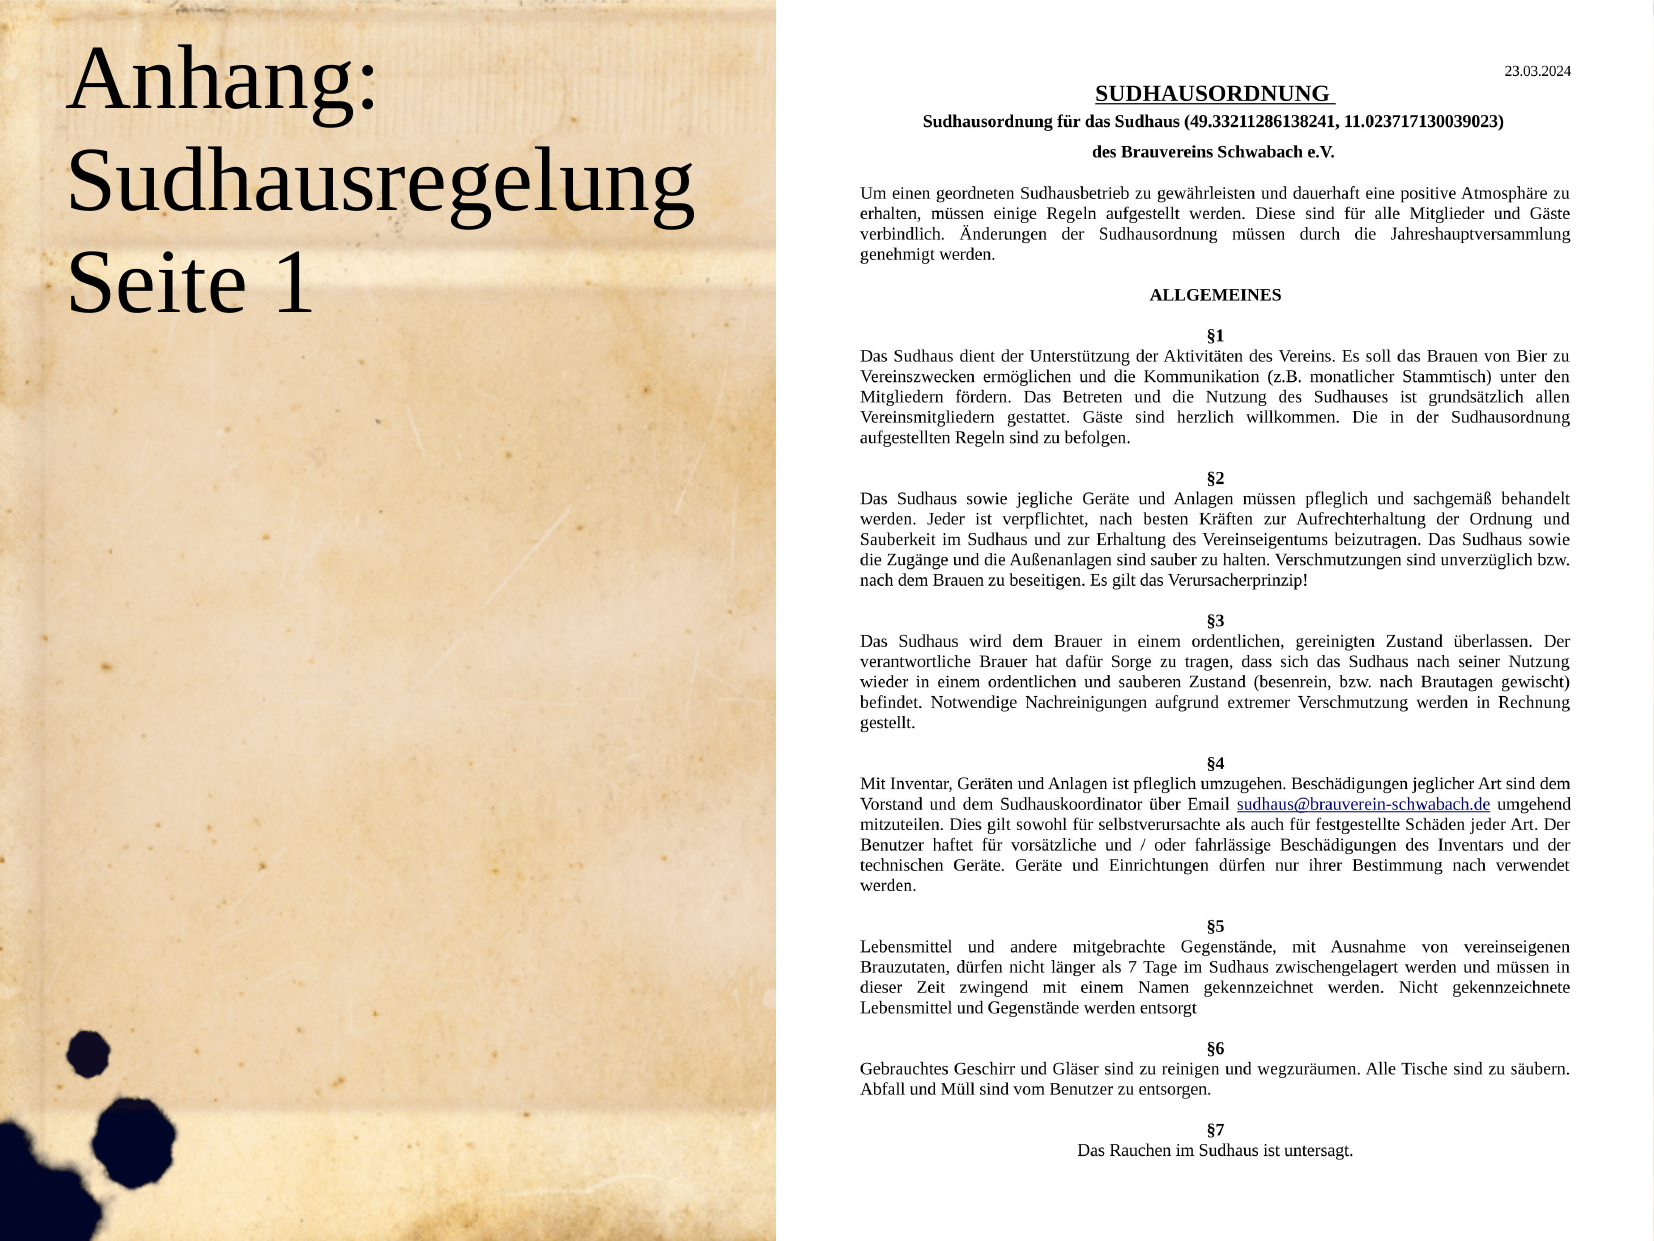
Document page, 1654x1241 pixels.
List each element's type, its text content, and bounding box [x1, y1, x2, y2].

picture [0, 0, 1654, 1241]
title Anhang: Sudhausregelung Seite 1 [64, 27, 776, 434]
